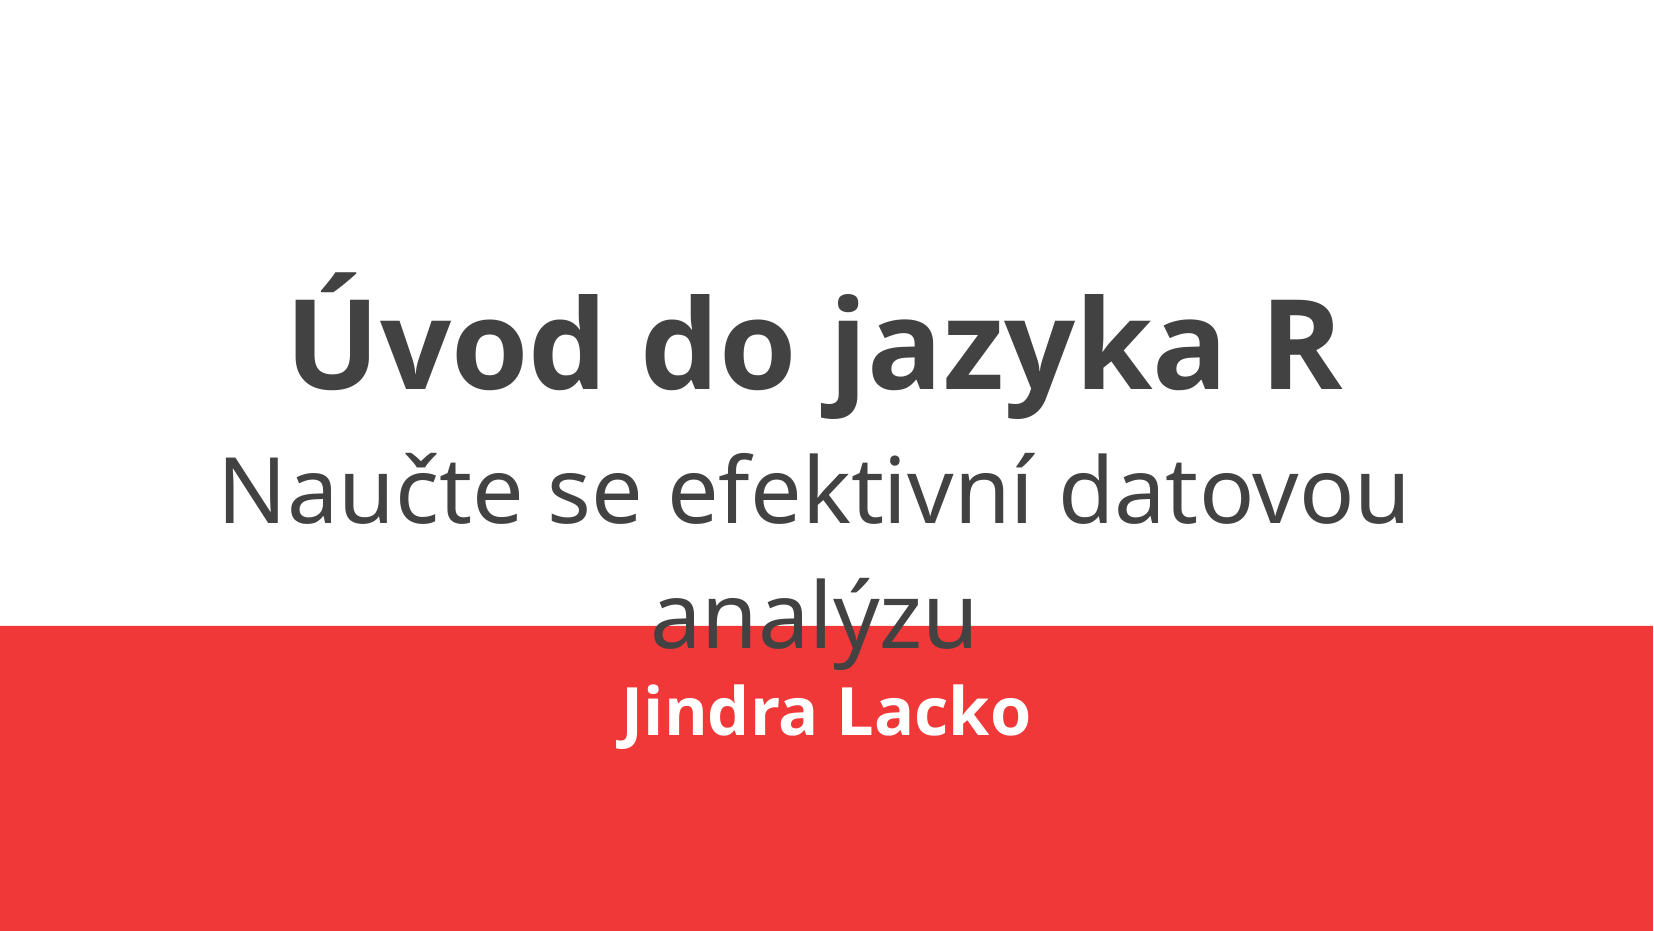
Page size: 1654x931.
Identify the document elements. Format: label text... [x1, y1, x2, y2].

title Úvod do jazyka R Naučte se efektivní datovou analýzu [70, 322, 1560, 609]
subtitle Jindra Lacko [82, 661, 1571, 758]
